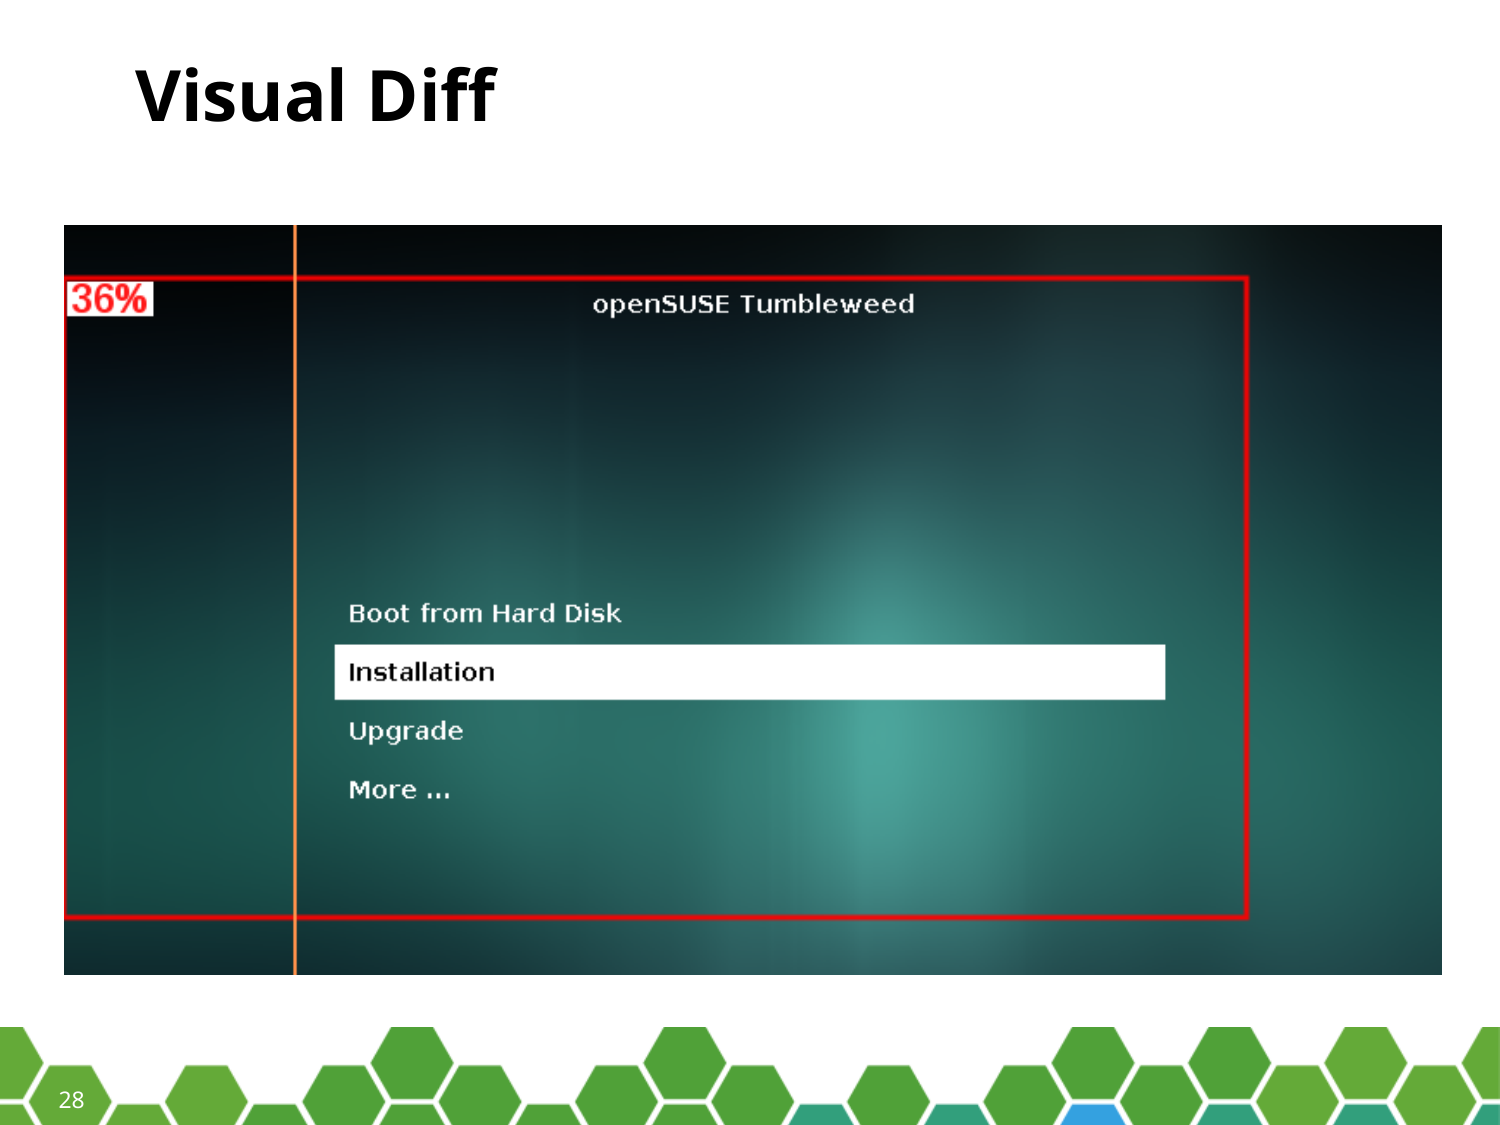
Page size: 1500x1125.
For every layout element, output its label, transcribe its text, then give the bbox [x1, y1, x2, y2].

picture [64, 225, 1442, 975]
title Visual Diff [135, 12, 1372, 175]
picture [0, 1027, 1500, 1125]
